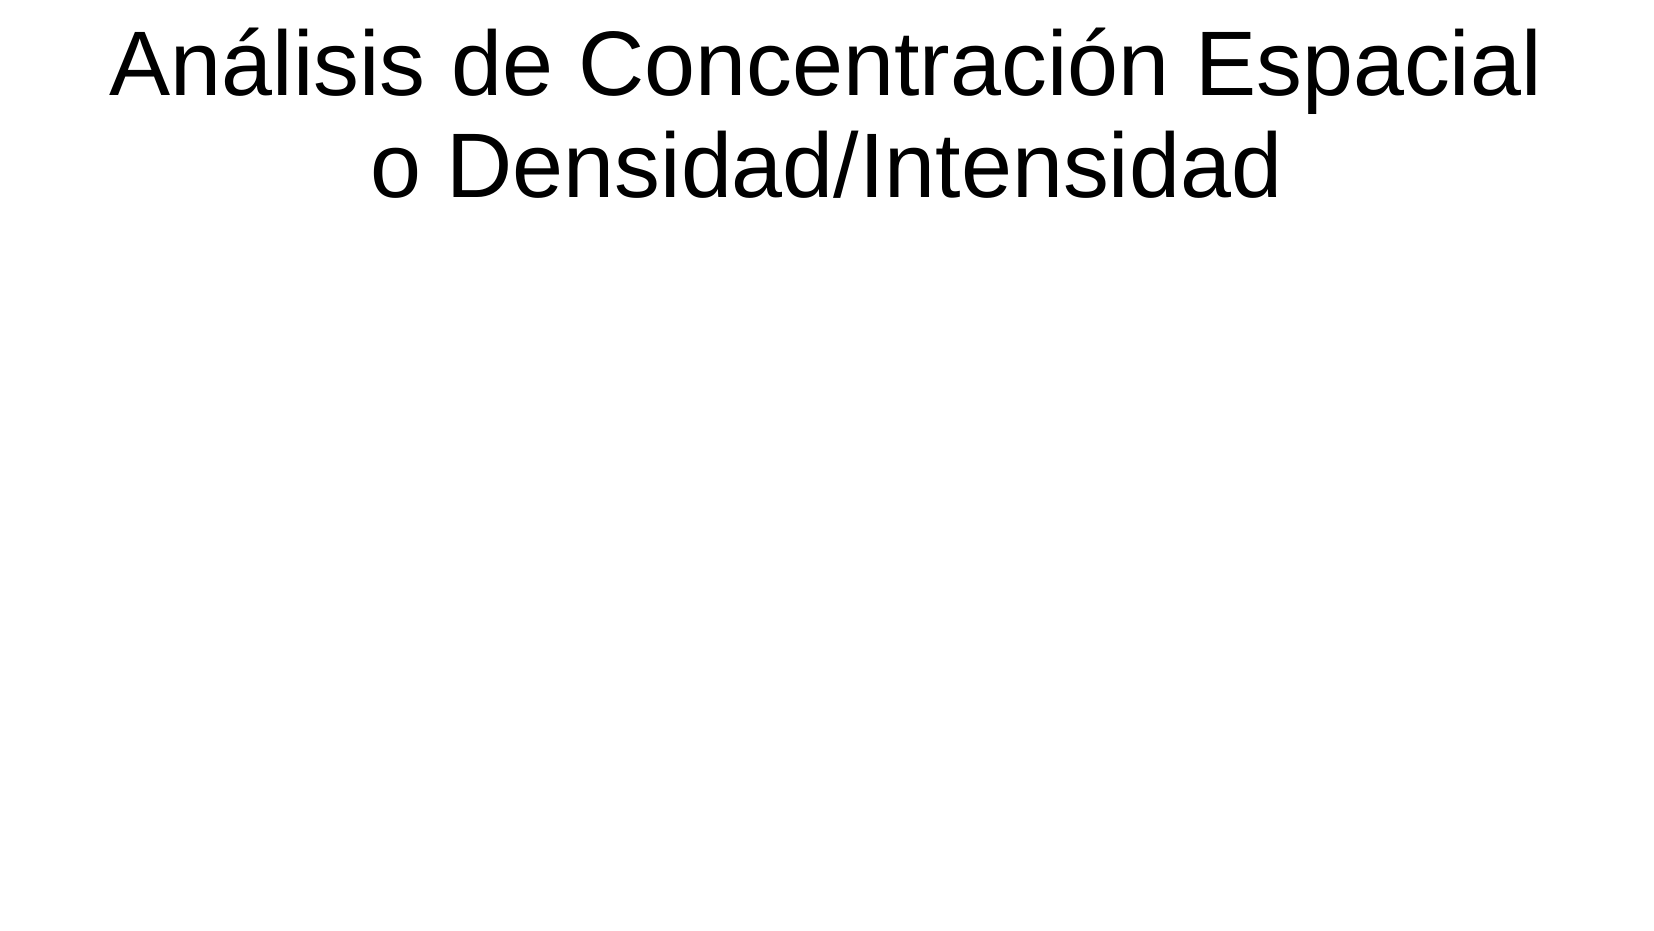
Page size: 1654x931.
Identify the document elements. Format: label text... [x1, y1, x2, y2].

title Análisis de Concentración Espacial o Densidad/Intensidad [82, 12, 1571, 218]
